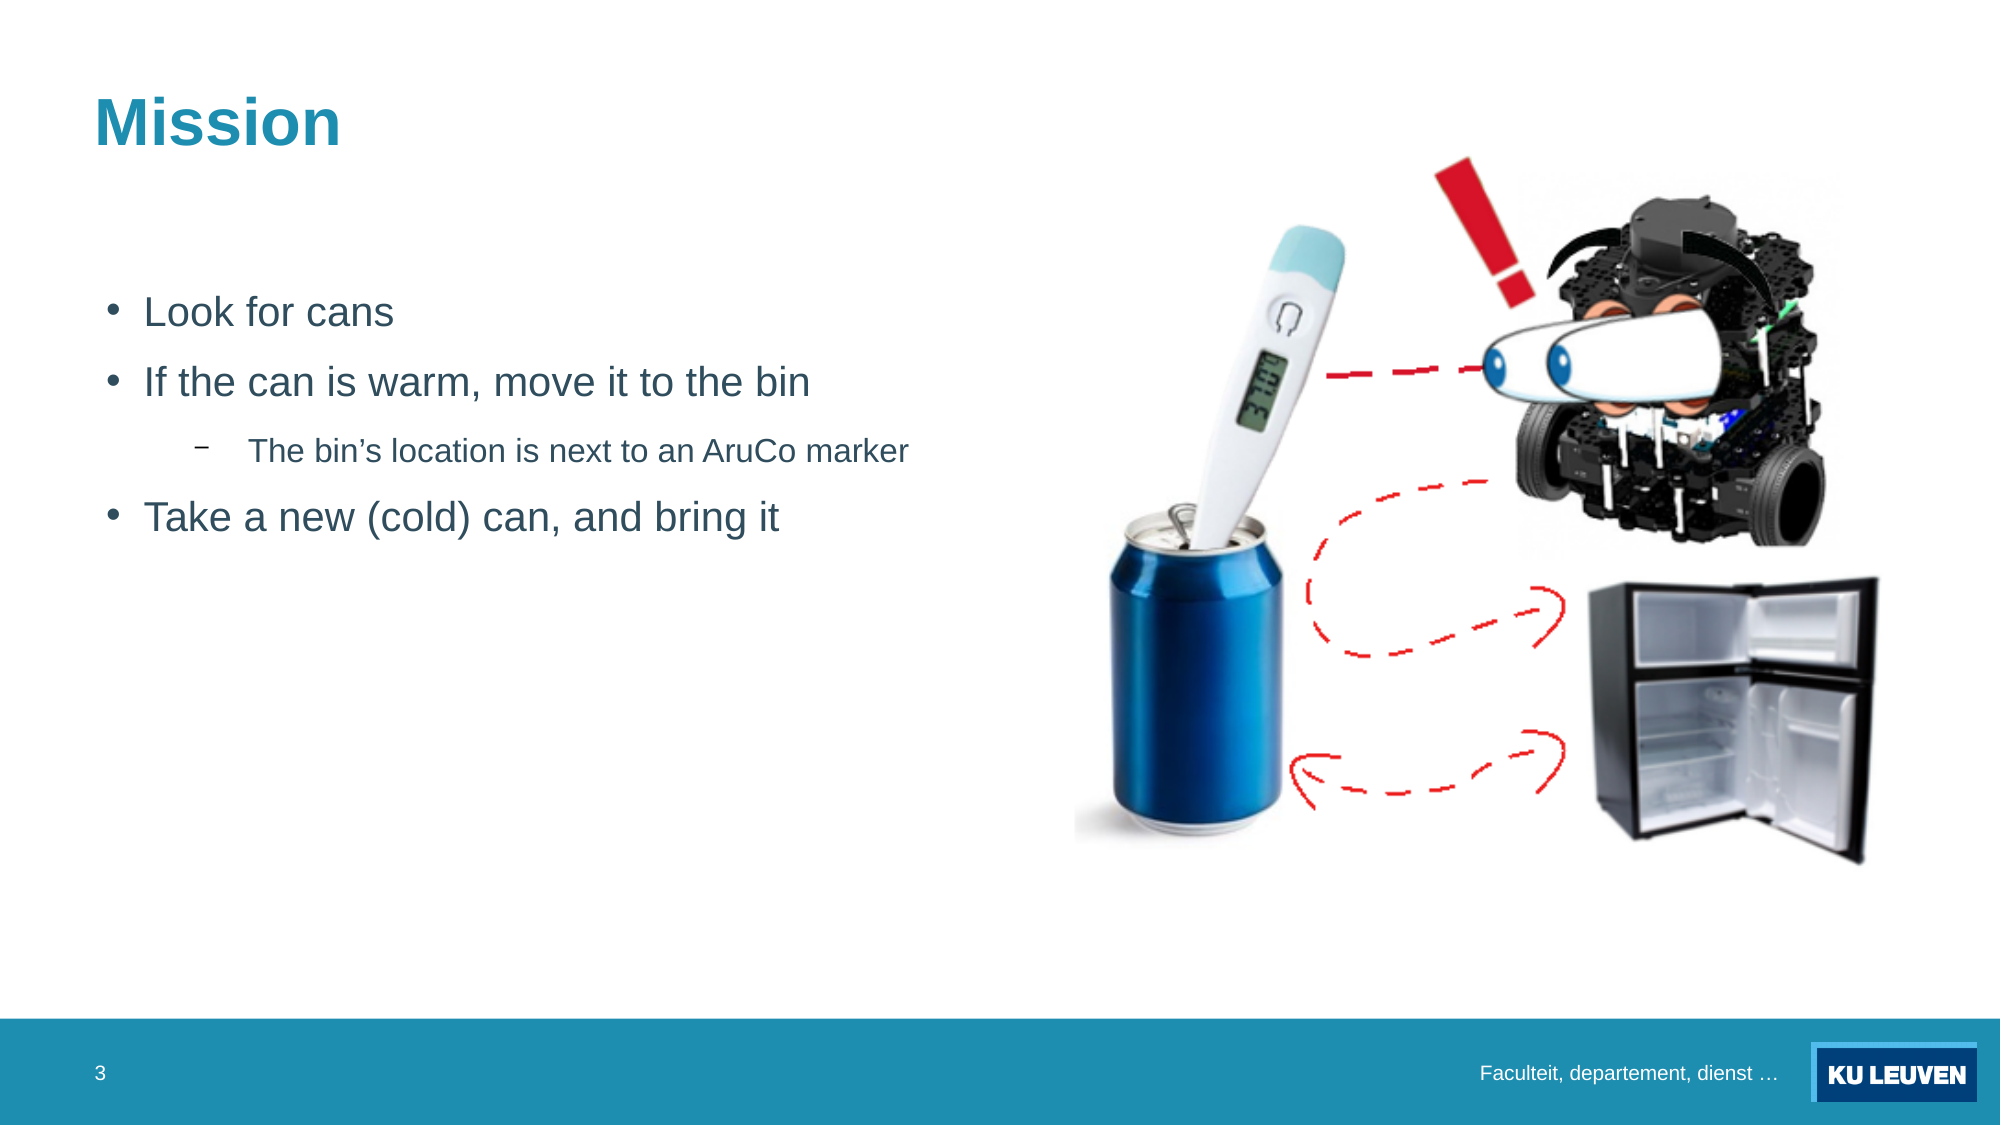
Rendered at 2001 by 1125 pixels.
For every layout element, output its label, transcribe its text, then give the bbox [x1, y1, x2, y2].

title Mission [94, 49, 1906, 189]
picture [1811, 1042, 1977, 1102]
list Look for cans If the can is warm, move it to the bin The bin’s location is next to an AruCo marker Take a new (cold) can, and bring it [91, 276, 1032, 815]
picture [1053, 142, 1935, 877]
